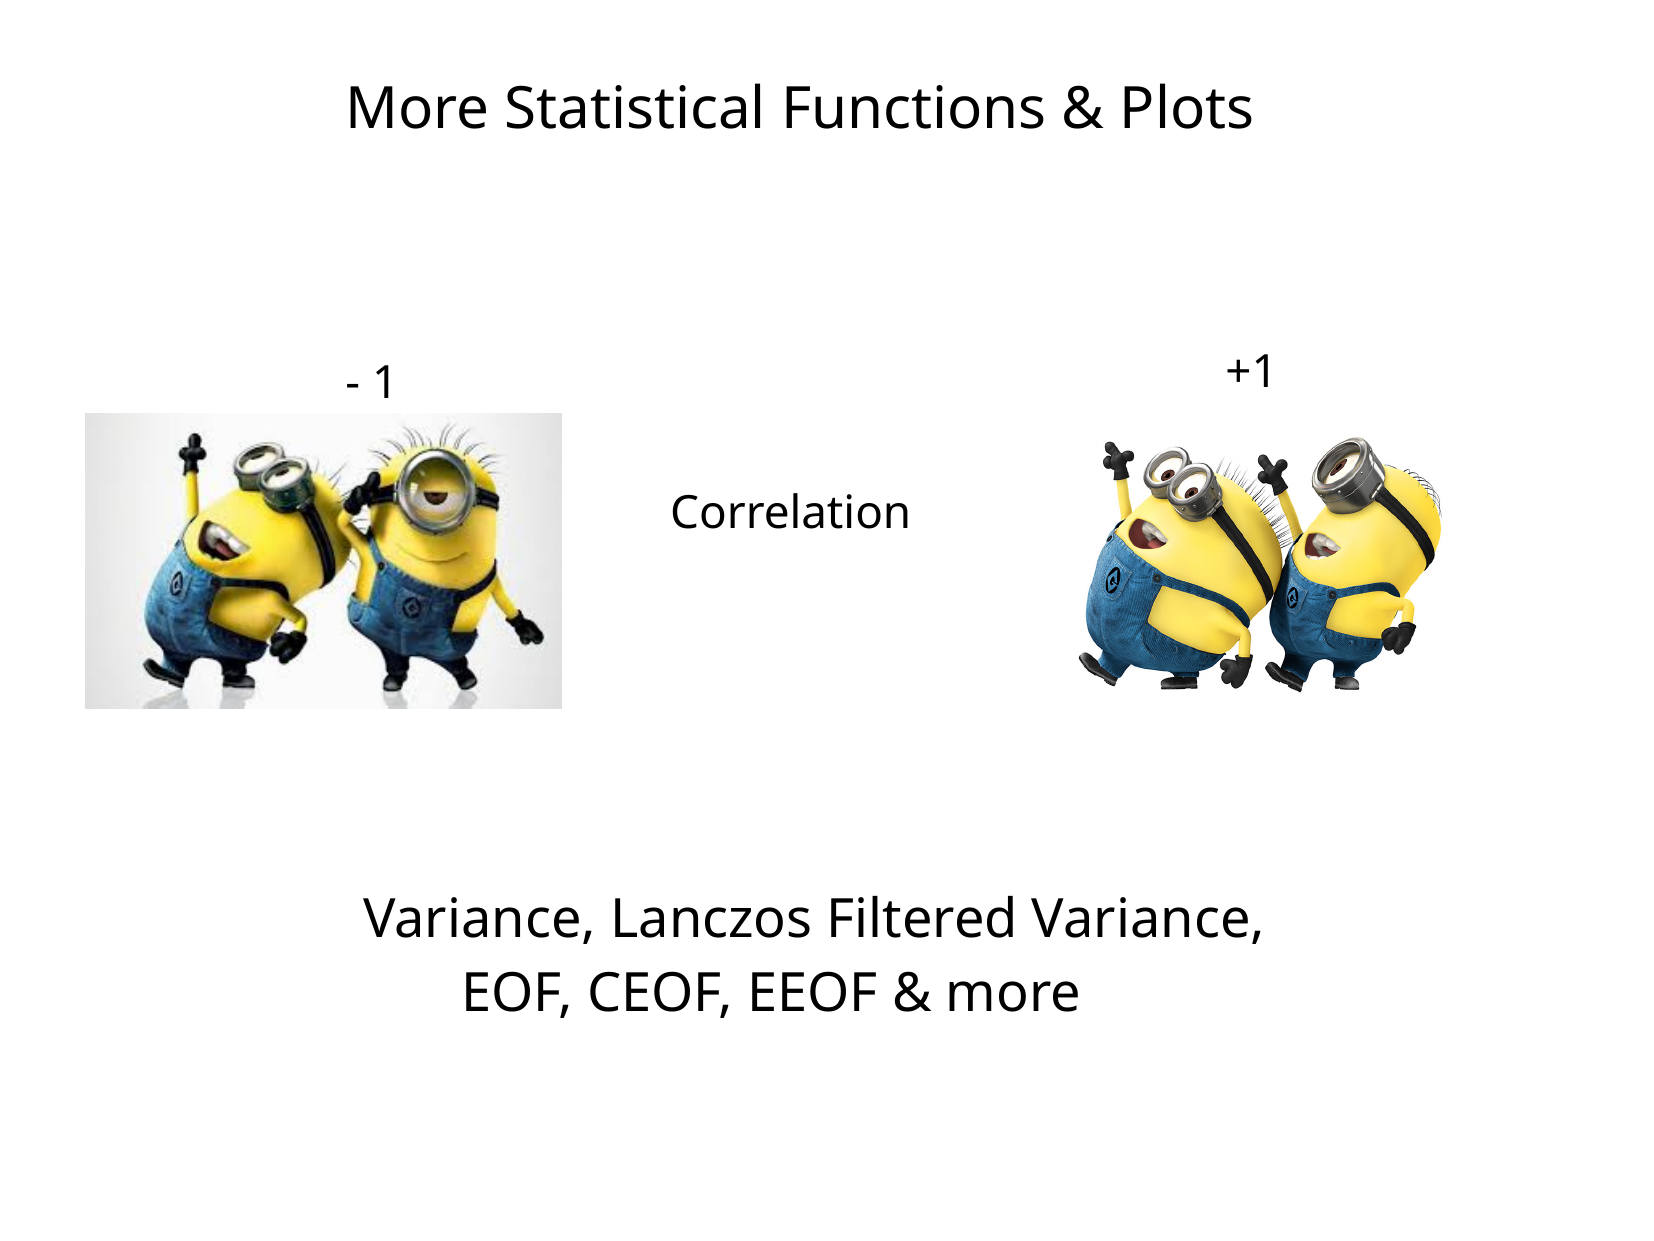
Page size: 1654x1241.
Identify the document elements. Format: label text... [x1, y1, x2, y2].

text_box +1 [1210, 330, 1341, 405]
text_box Variance, Lanczos Filtered Variance, EOF, CEOF, EEOF & more [348, 872, 1307, 1028]
text_box More Statistical Functions & Plots [330, 59, 1371, 150]
picture [85, 413, 562, 709]
text_box Correlation [655, 472, 928, 547]
picture [885, 283, 1630, 709]
text_box - 1 [330, 342, 427, 417]
